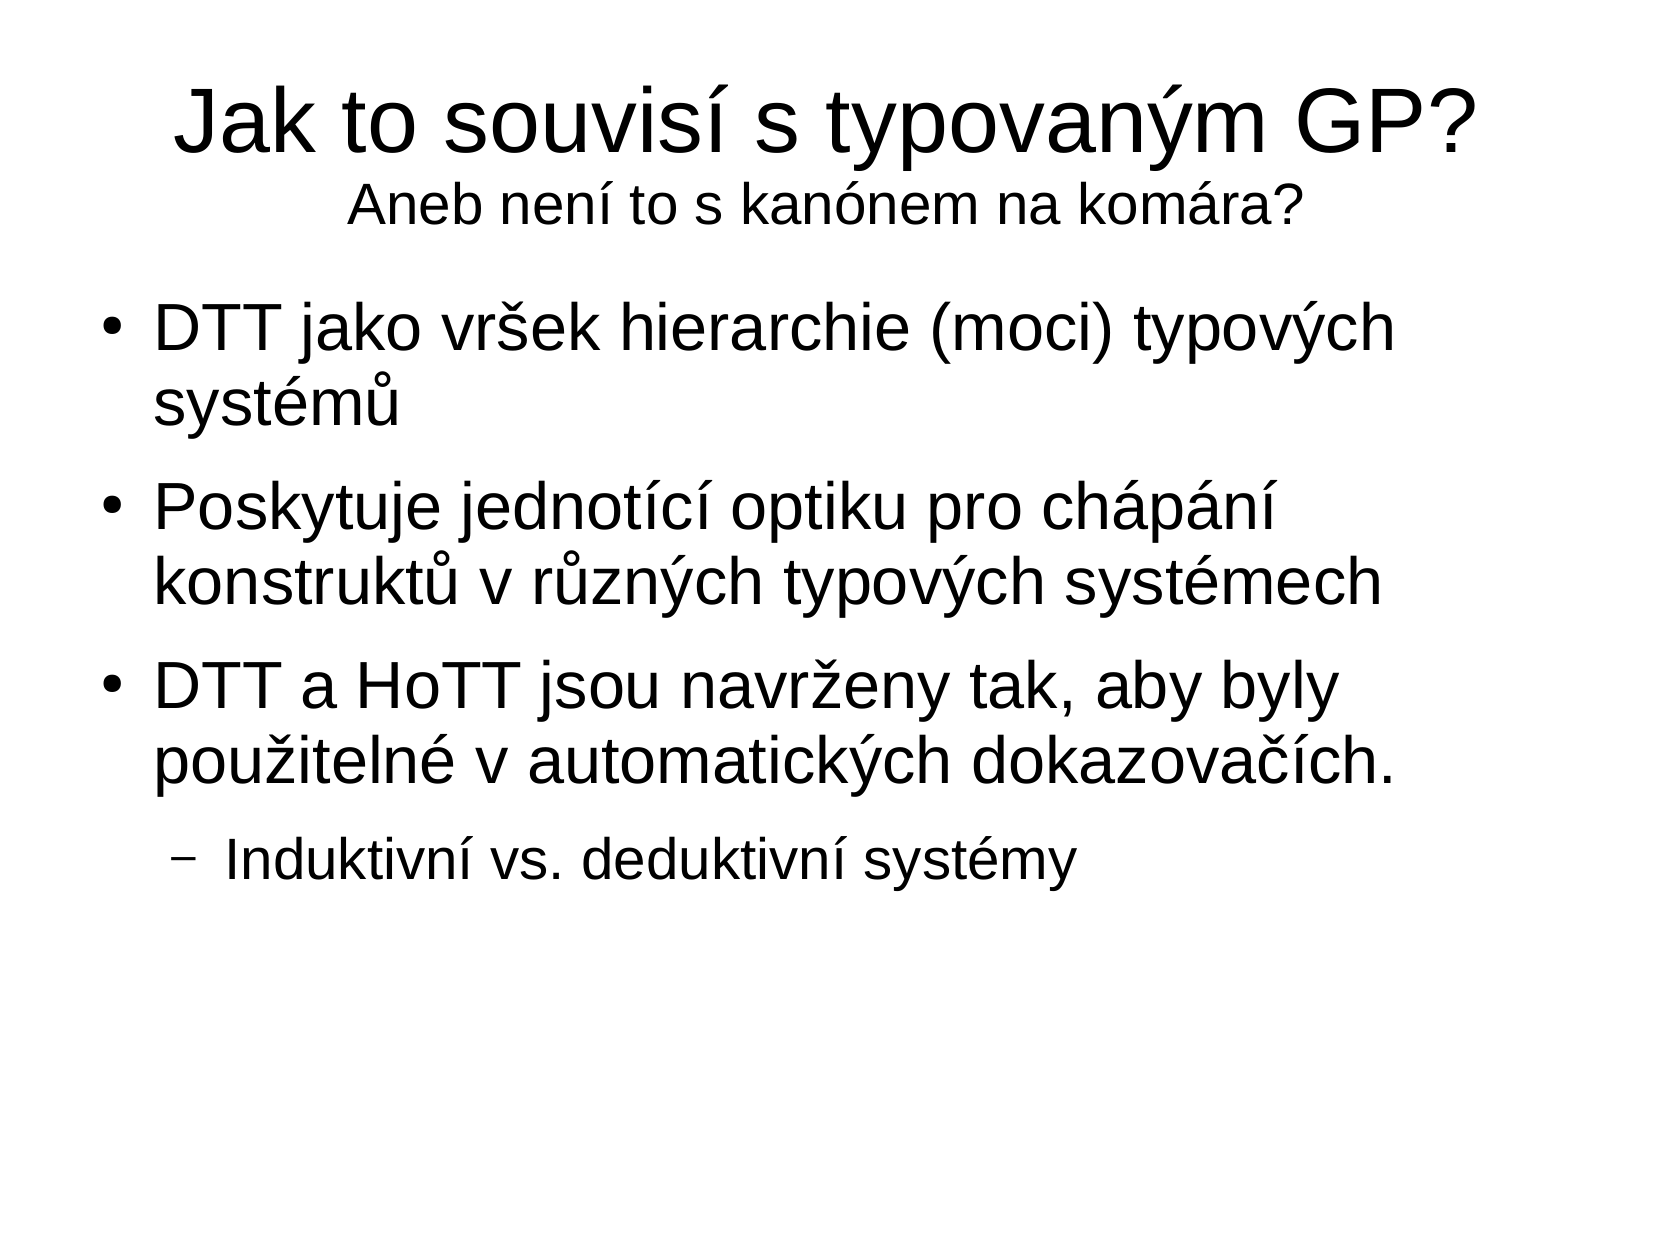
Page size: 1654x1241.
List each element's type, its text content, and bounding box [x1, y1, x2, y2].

title Jak to souvisí s typovaným GP? Aneb není to s kanónem na komára? [82, 49, 1571, 257]
list DTT jako vršek hierarchie (moci) typových systémů Poskytuje jednotící optiku pro chápání konstruktů v různých typových systémech DTT a HoTT jsou navrženy tak, aby byly použitelné v automatických dokazovačích. Induktivní vs. deduktivní systémy [82, 290, 1538, 1010]
